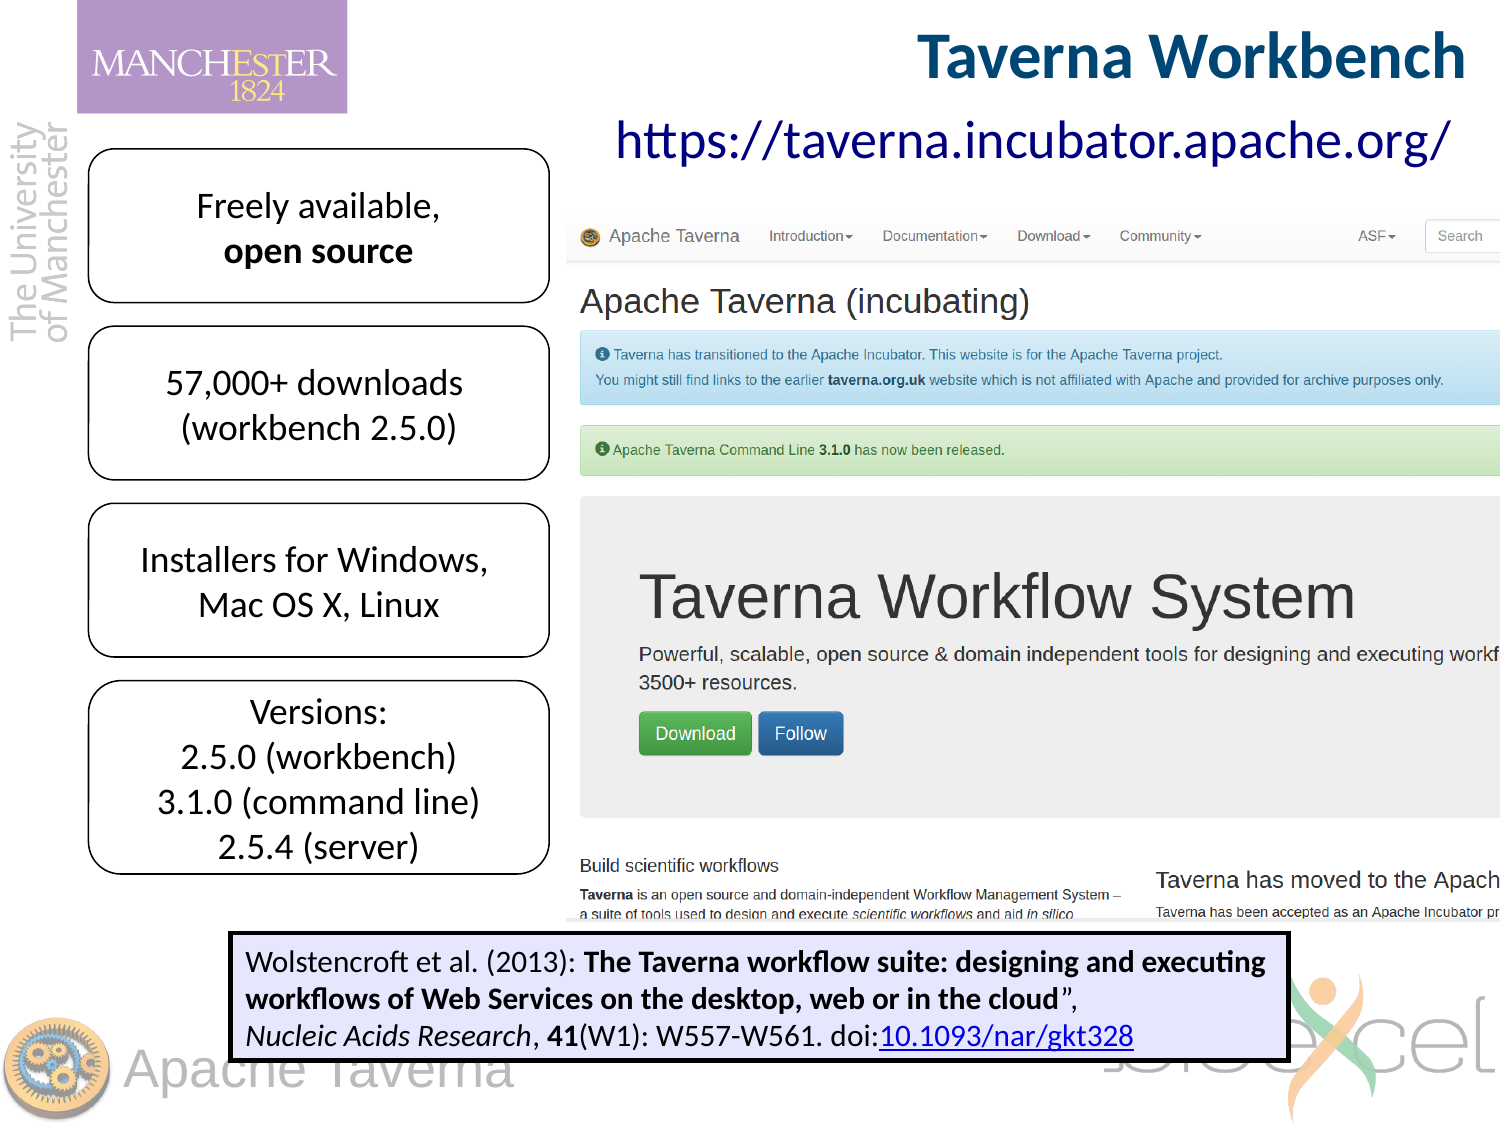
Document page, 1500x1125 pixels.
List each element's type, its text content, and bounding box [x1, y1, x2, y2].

text_box Wolstencroft et al. (2013): The Taverna workflow suite: designing and executing workflows of Web Services on the desktop, web or in the cloud”, Nucleic Acids Research, 41(W1): W557-W561. doi:10.1093/nar/gkt328 [230, 932, 1289, 1061]
picture [566, 212, 1500, 922]
text_box Taverna Workbench https://taverna.incubator.apache.org/ [193, 38, 1483, 226]
text_box Versions: 2.5.0 (workbench) 3.1.0 (command line) 2.5.4 (server) [88, 680, 550, 875]
text_box 57,000+ downloads (workbench 2.5.0) [88, 326, 550, 480]
text_box Freely available, open source [88, 148, 550, 303]
text_box Installers for Windows, Mac OS X, Linux [88, 503, 550, 657]
